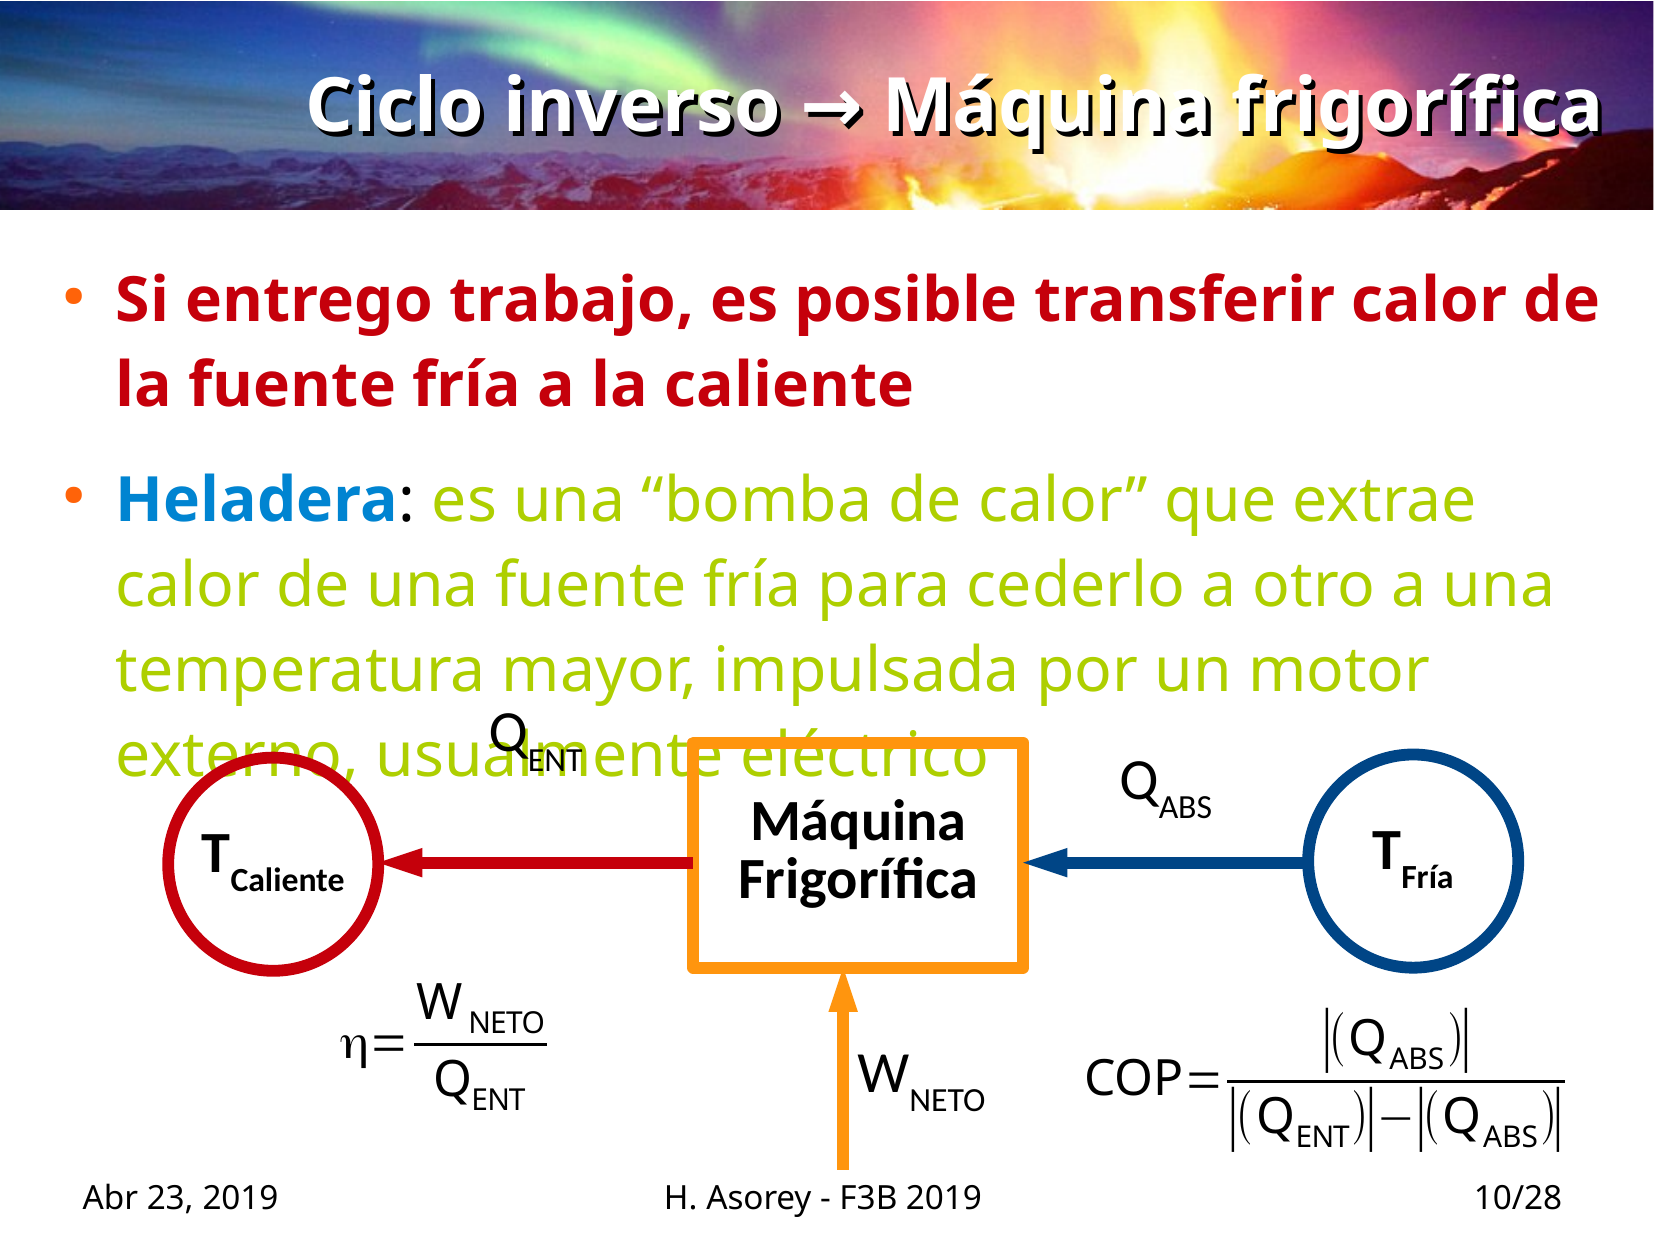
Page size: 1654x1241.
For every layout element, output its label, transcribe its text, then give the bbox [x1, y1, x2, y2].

list Si entrego trabajo, es posible transferir calor de la fuente fría a la caliente Heladera: es una “bomba de calor” que extrae calor de una fuente fría para cederlo a otro a una temperatura mayor, impulsada por un motor externo, usualmente eléctrico [45, 255, 1606, 1156]
text_box Máquina Frigorífica [693, 742, 1024, 968]
text_box TCaliente [168, 757, 379, 971]
text_box WNETO [837, 1041, 1006, 1141]
text_box TFría [1308, 754, 1519, 968]
chart [332, 970, 556, 1119]
chart [1078, 1006, 1576, 1156]
picture [0, 1, 1654, 210]
title Ciclo inverso → Máquina frigorífica [45, 15, 1606, 191]
